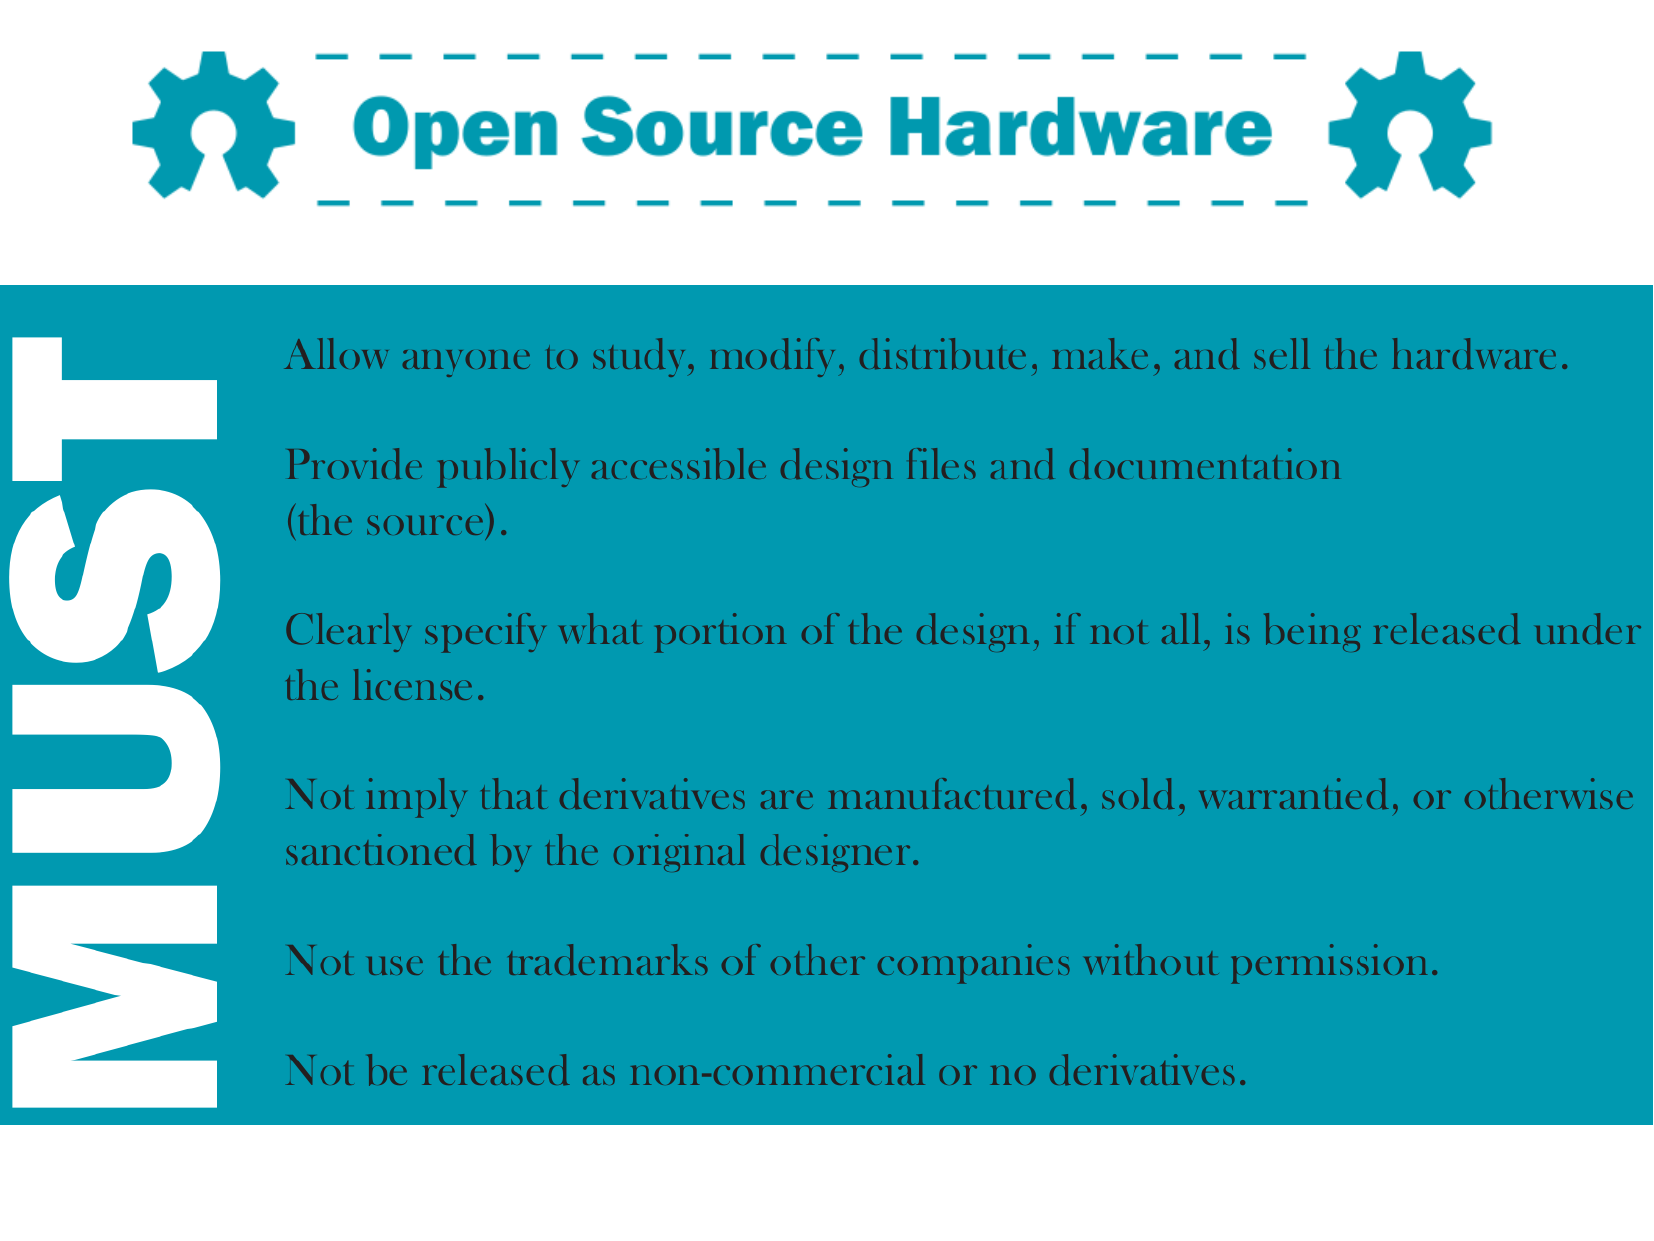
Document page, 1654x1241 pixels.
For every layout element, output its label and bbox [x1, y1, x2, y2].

picture [0, 285, 1653, 1125]
picture [114, 11, 1530, 240]
